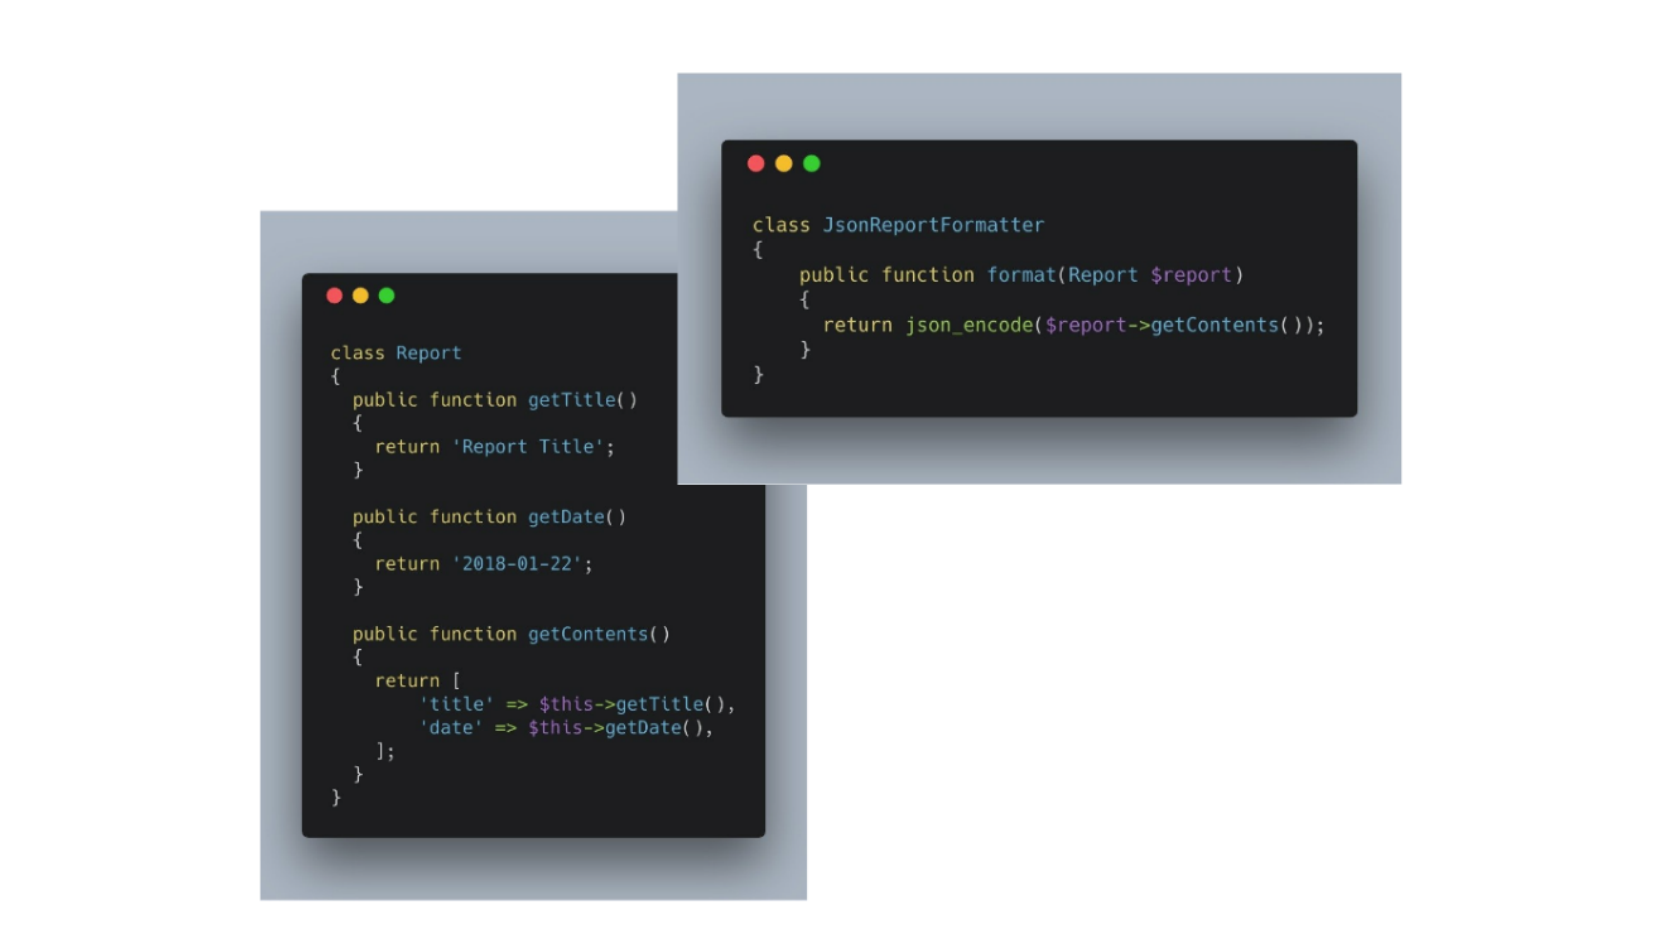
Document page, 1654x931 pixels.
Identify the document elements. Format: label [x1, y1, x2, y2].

picture [248, 0, 1409, 930]
